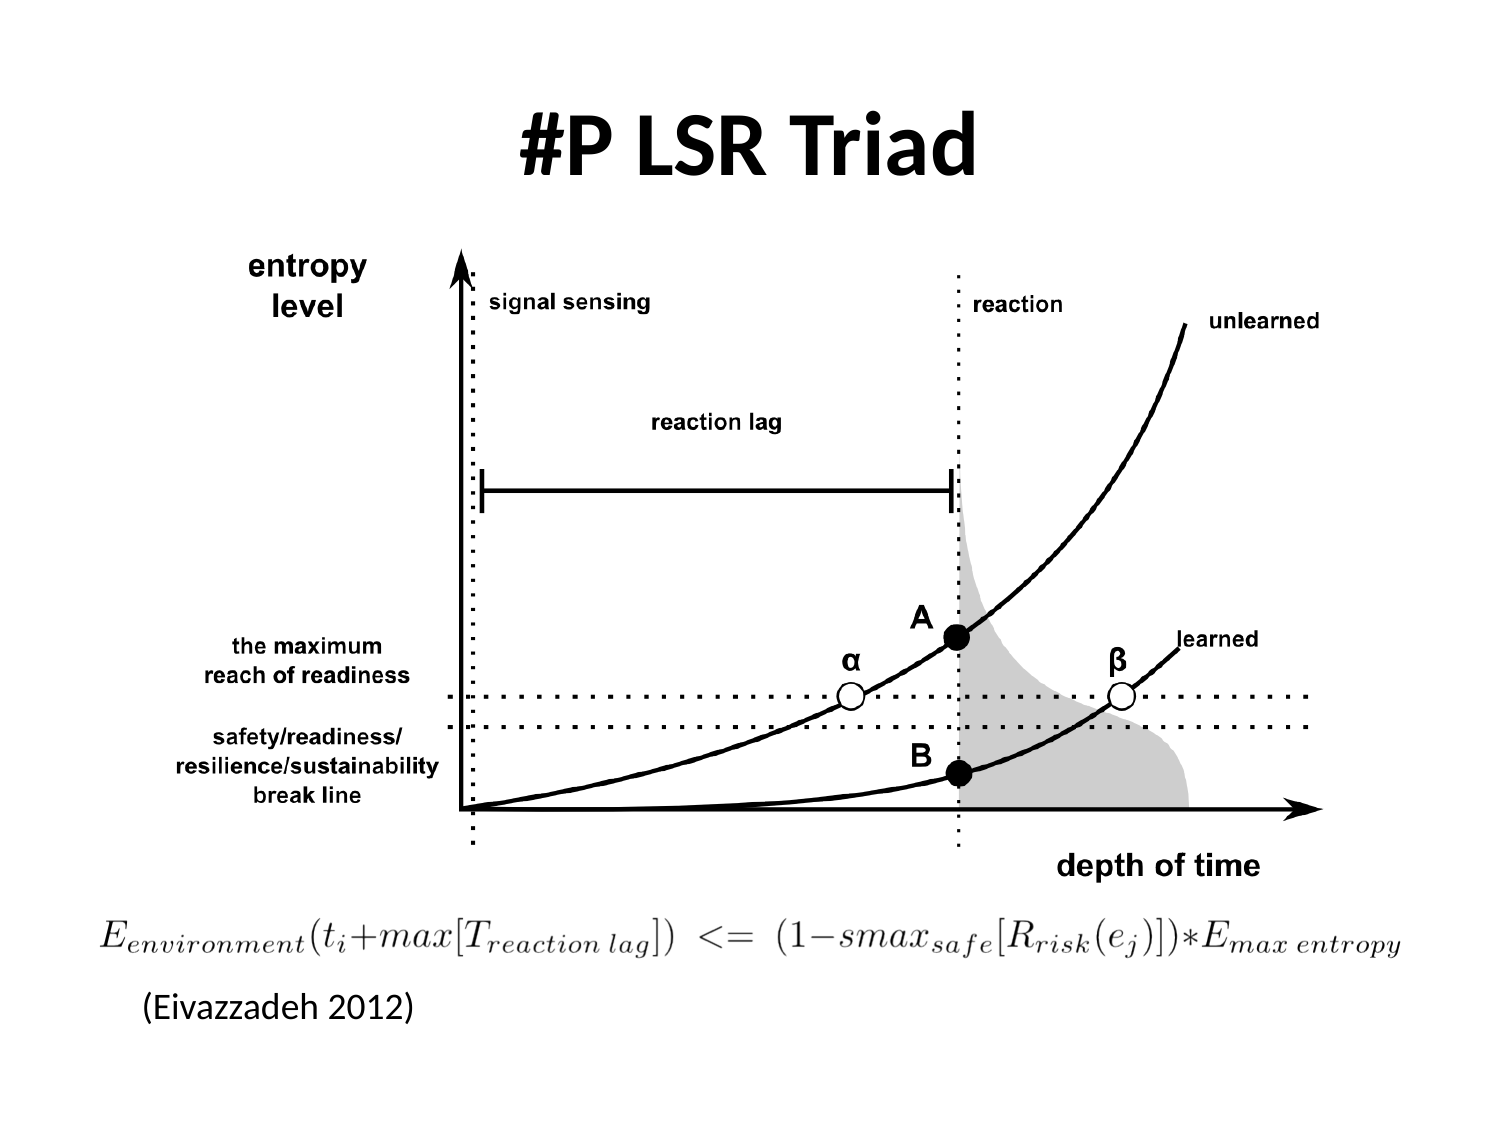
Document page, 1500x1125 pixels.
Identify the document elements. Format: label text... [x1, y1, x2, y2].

text_box (Eivazzadeh 2012) [126, 975, 430, 1035]
picture [162, 233, 1338, 897]
picture [83, 901, 1417, 975]
title #P LSR Triad [75, 45, 1425, 233]
